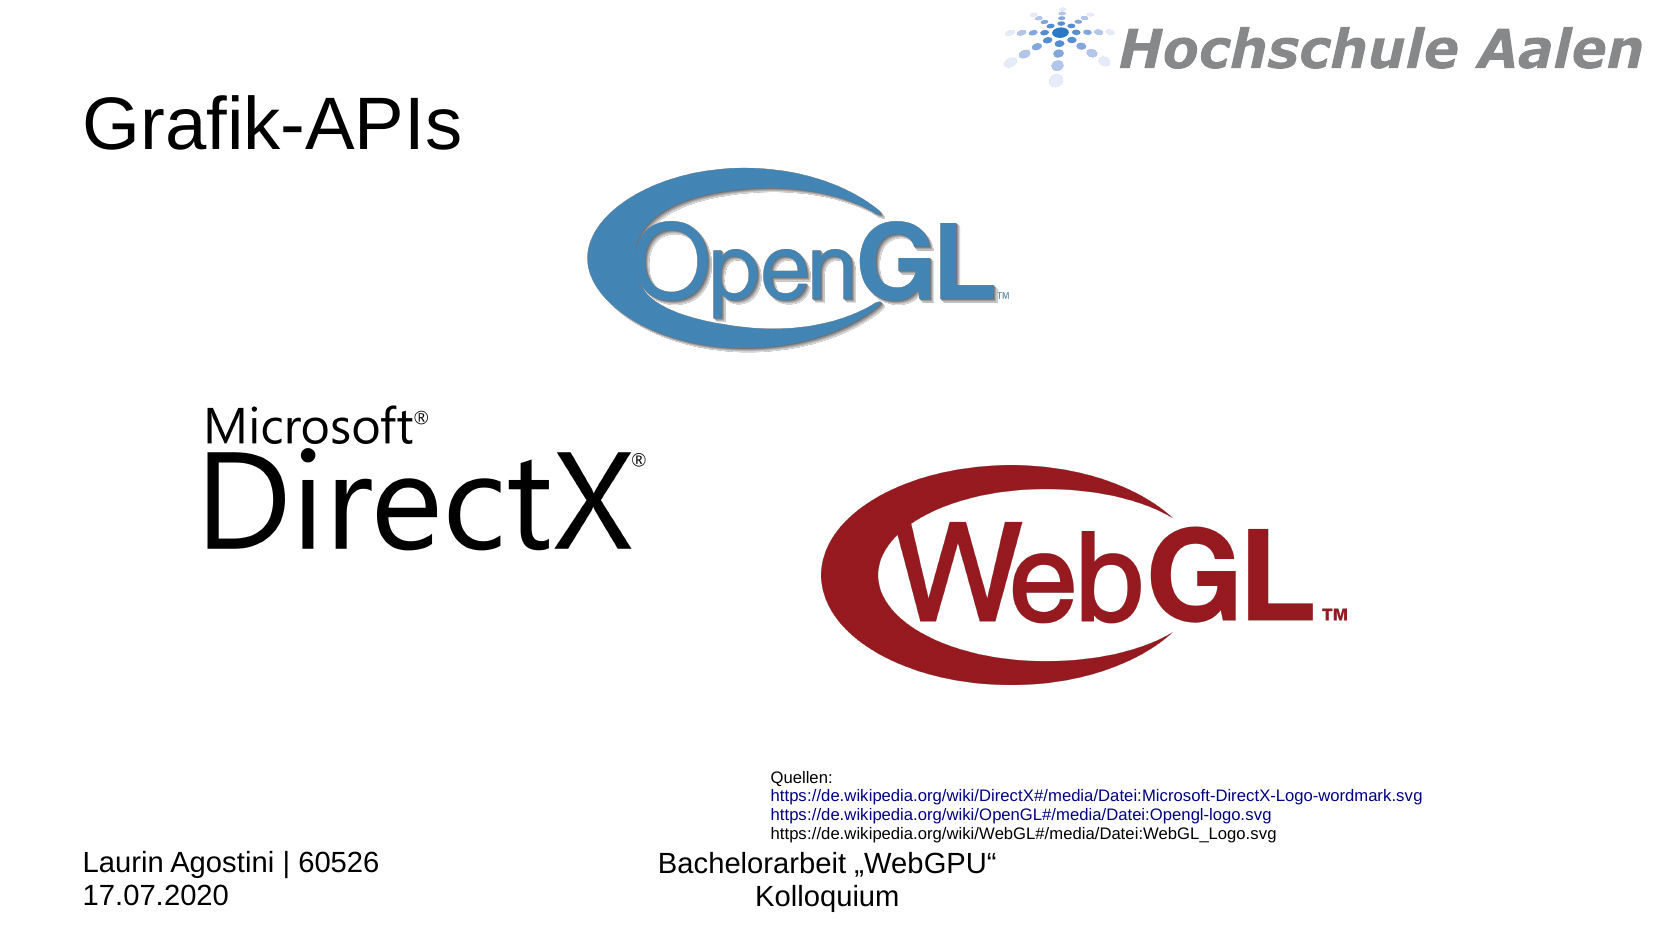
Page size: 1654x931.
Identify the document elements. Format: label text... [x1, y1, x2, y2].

text_box Quellen: https://de.wikipedia.org/wiki/DirectX#/media/Datei:Microsoft-DirectX-Logo-wordmark.svg https://de.wikipedia.org/wiki/OpenGL#/media/Datei:Opengl-logo.svg https://de.wikipedia.org/wiki/WebGL#/media/Datei:WebGL_Logo.svg [755, 760, 1439, 851]
picture [580, 165, 1016, 355]
title Grafik-APIs [82, 47, 1235, 201]
picture [190, 377, 650, 567]
picture [821, 465, 1347, 686]
